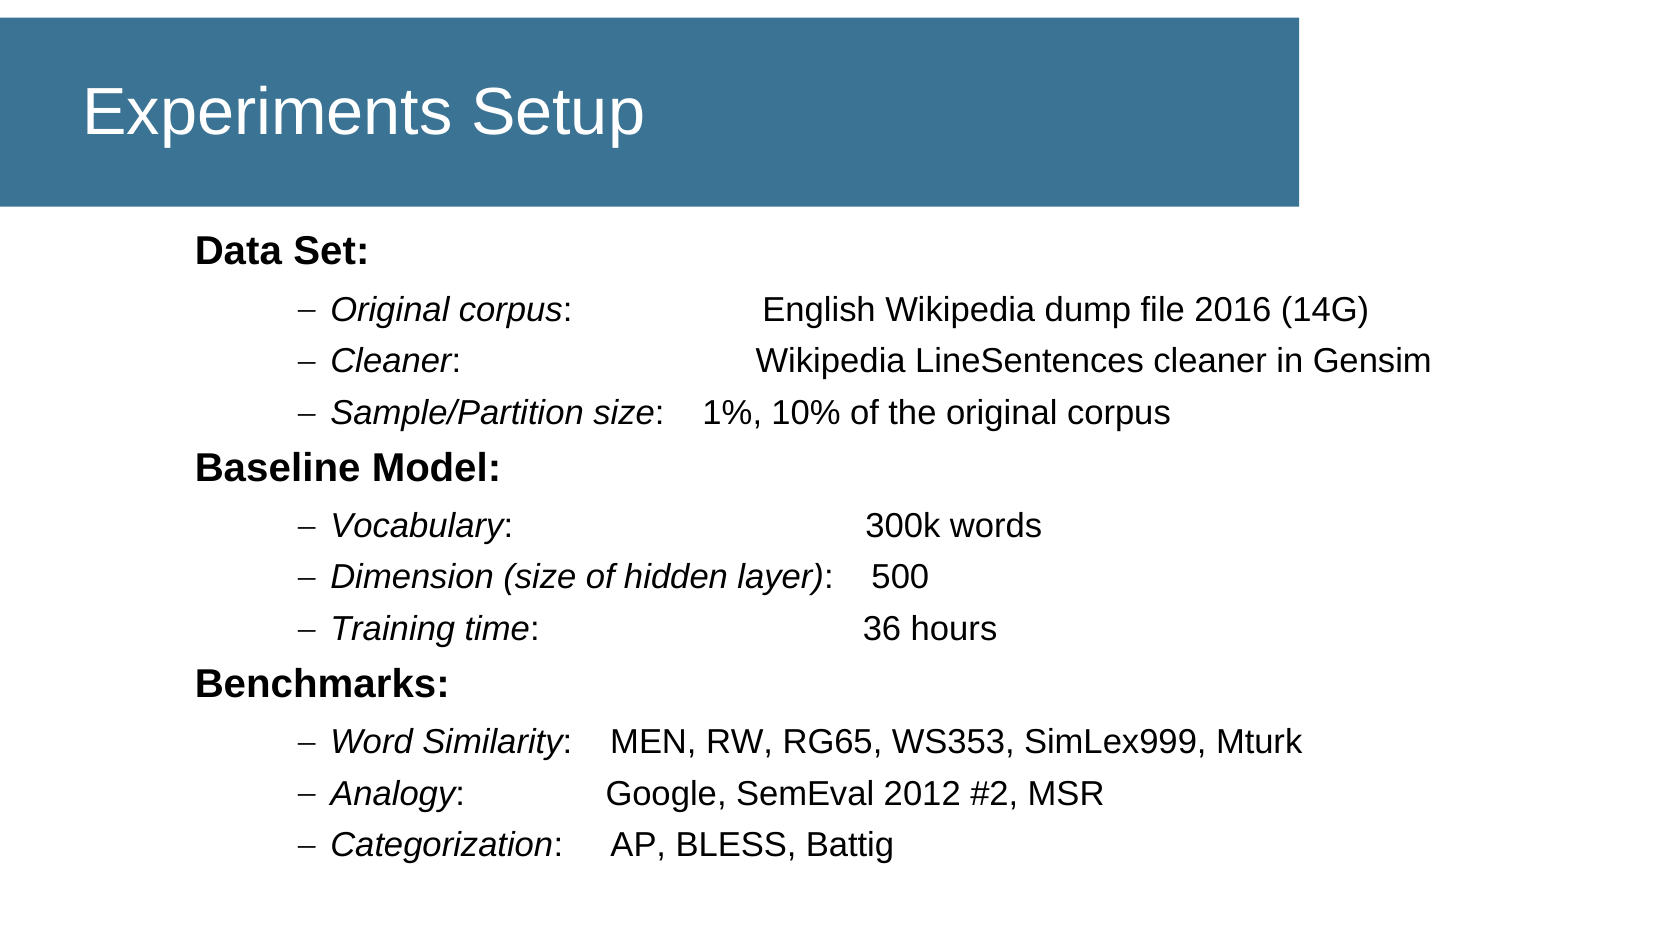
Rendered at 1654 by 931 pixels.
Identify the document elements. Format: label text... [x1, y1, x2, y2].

title Experiments Setup [82, 35, 1234, 189]
list Data Set: Original corpus: English Wikipedia dump file 2016 (14G) Cleaner: Wikipedia LineSentences cleaner in Gensim Sample/Partition size: 1%, 10% of the original corpus Baseline Model: Vocabulary: 300k words Dimension (size of hidden layer): 500 Training time: 36 hours Benchmarks: Word Similarity: MEN, RW, RG65, WS353, SimLex999, Mturk Analogy: Google, SemEval 2012 #2, MSR Categorization: AP, BLESS, Battig [194, 224, 1471, 875]
